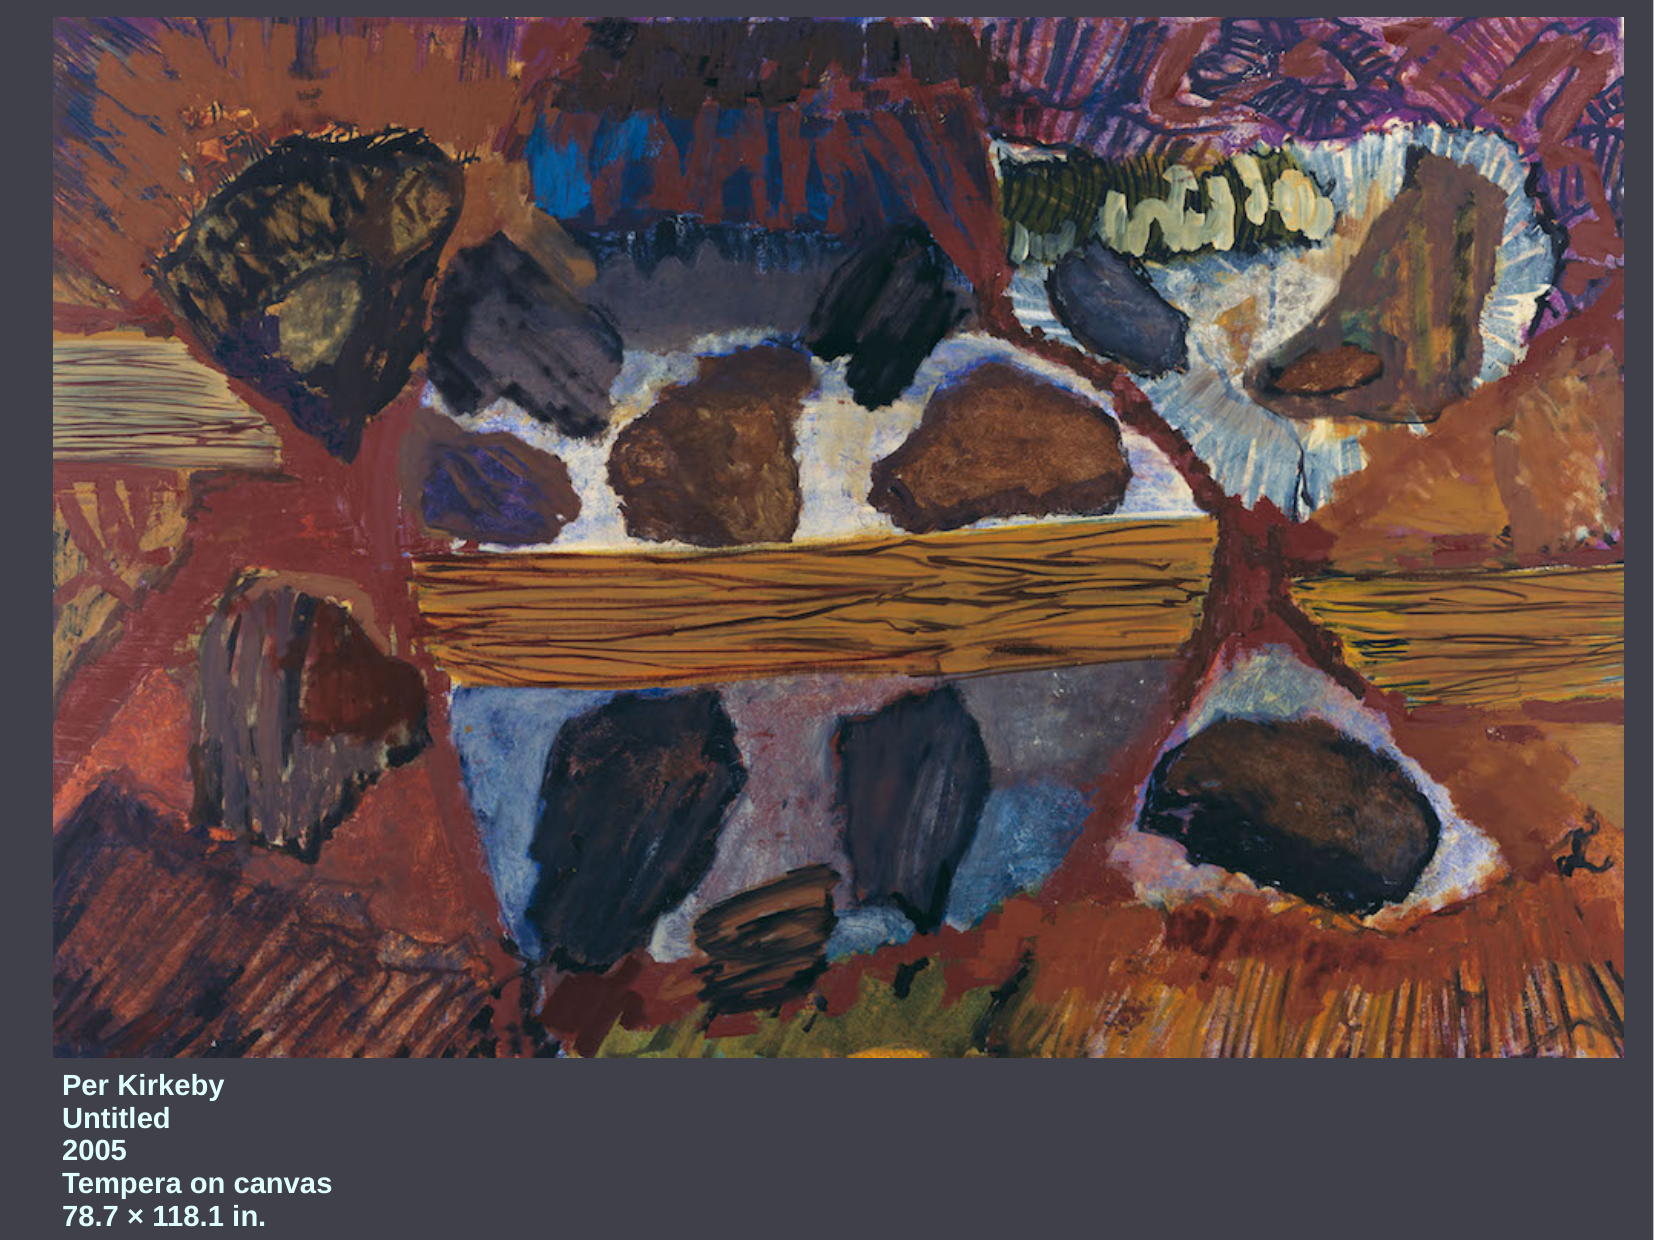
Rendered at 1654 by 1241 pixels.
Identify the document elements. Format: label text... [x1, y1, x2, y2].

text_box Per Kirkeby Untitled 2005 Tempera on canvas 78.7 × 118.1 in. [47, 1061, 934, 1241]
picture [53, 17, 1624, 1058]
